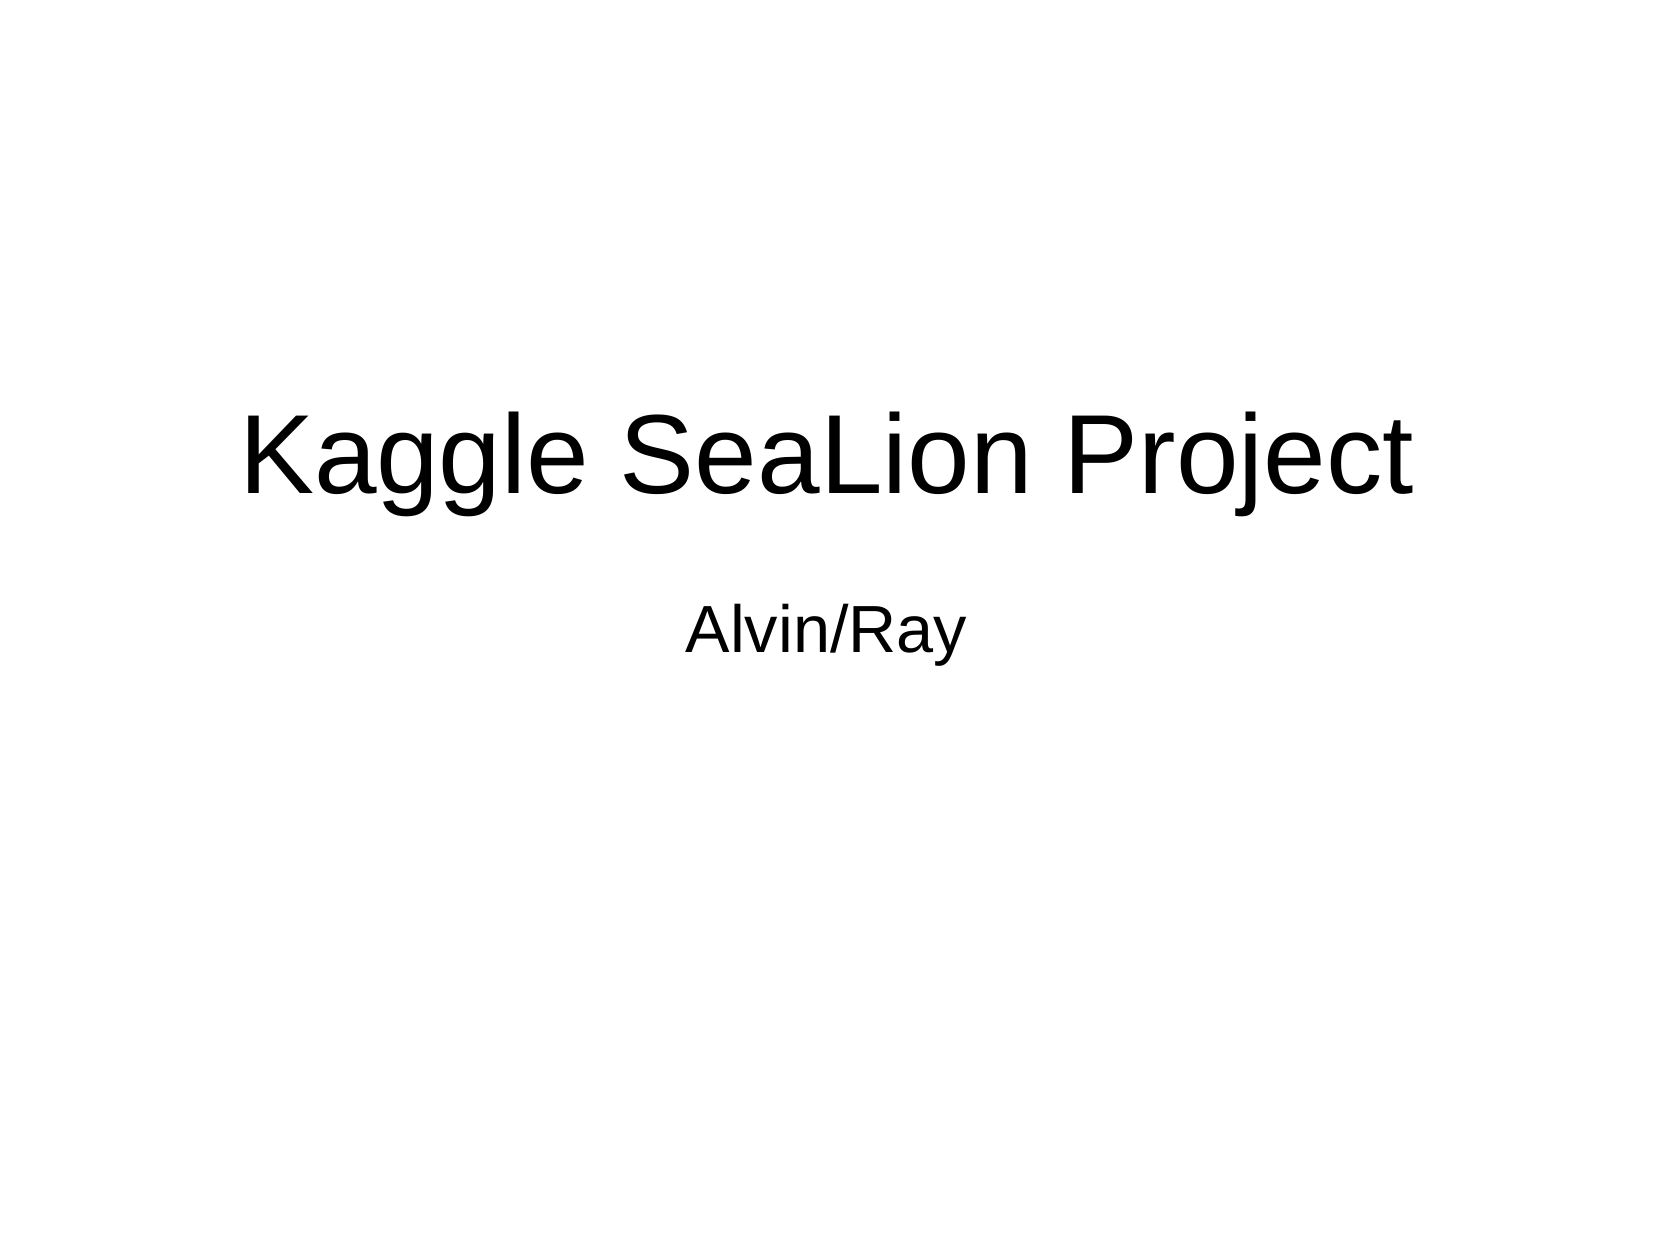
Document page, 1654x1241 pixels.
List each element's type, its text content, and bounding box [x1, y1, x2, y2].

subtitle Kaggle SeaLion Project Alvin/Ray [82, 49, 1571, 1010]
